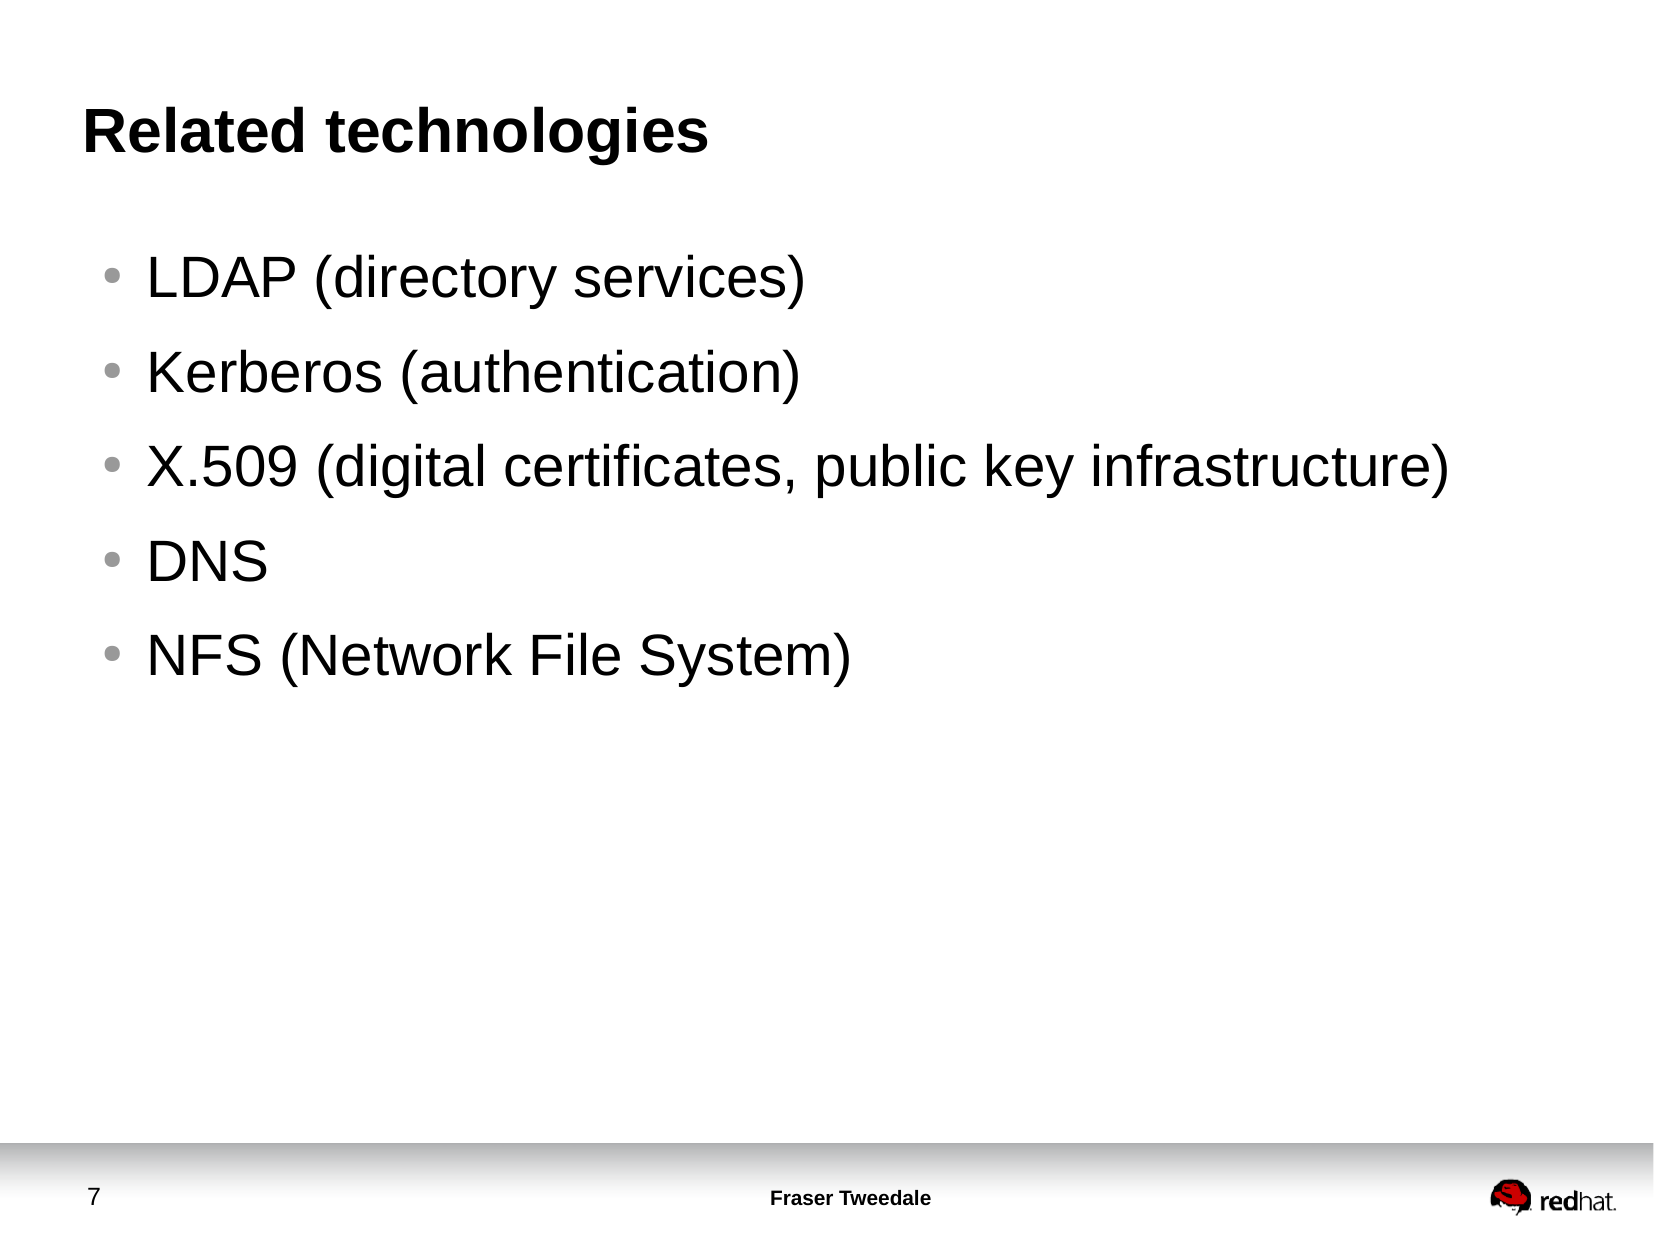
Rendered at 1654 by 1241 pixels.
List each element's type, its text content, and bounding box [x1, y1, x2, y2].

list LDAP (directory services) Kerberos (authentication) X.509 (digital certificates, public key infrastructure) DNS NFS (Network File System) [86, 244, 1576, 1039]
title Related technologies [82, 37, 1571, 226]
picture [0, 1143, 1654, 1241]
